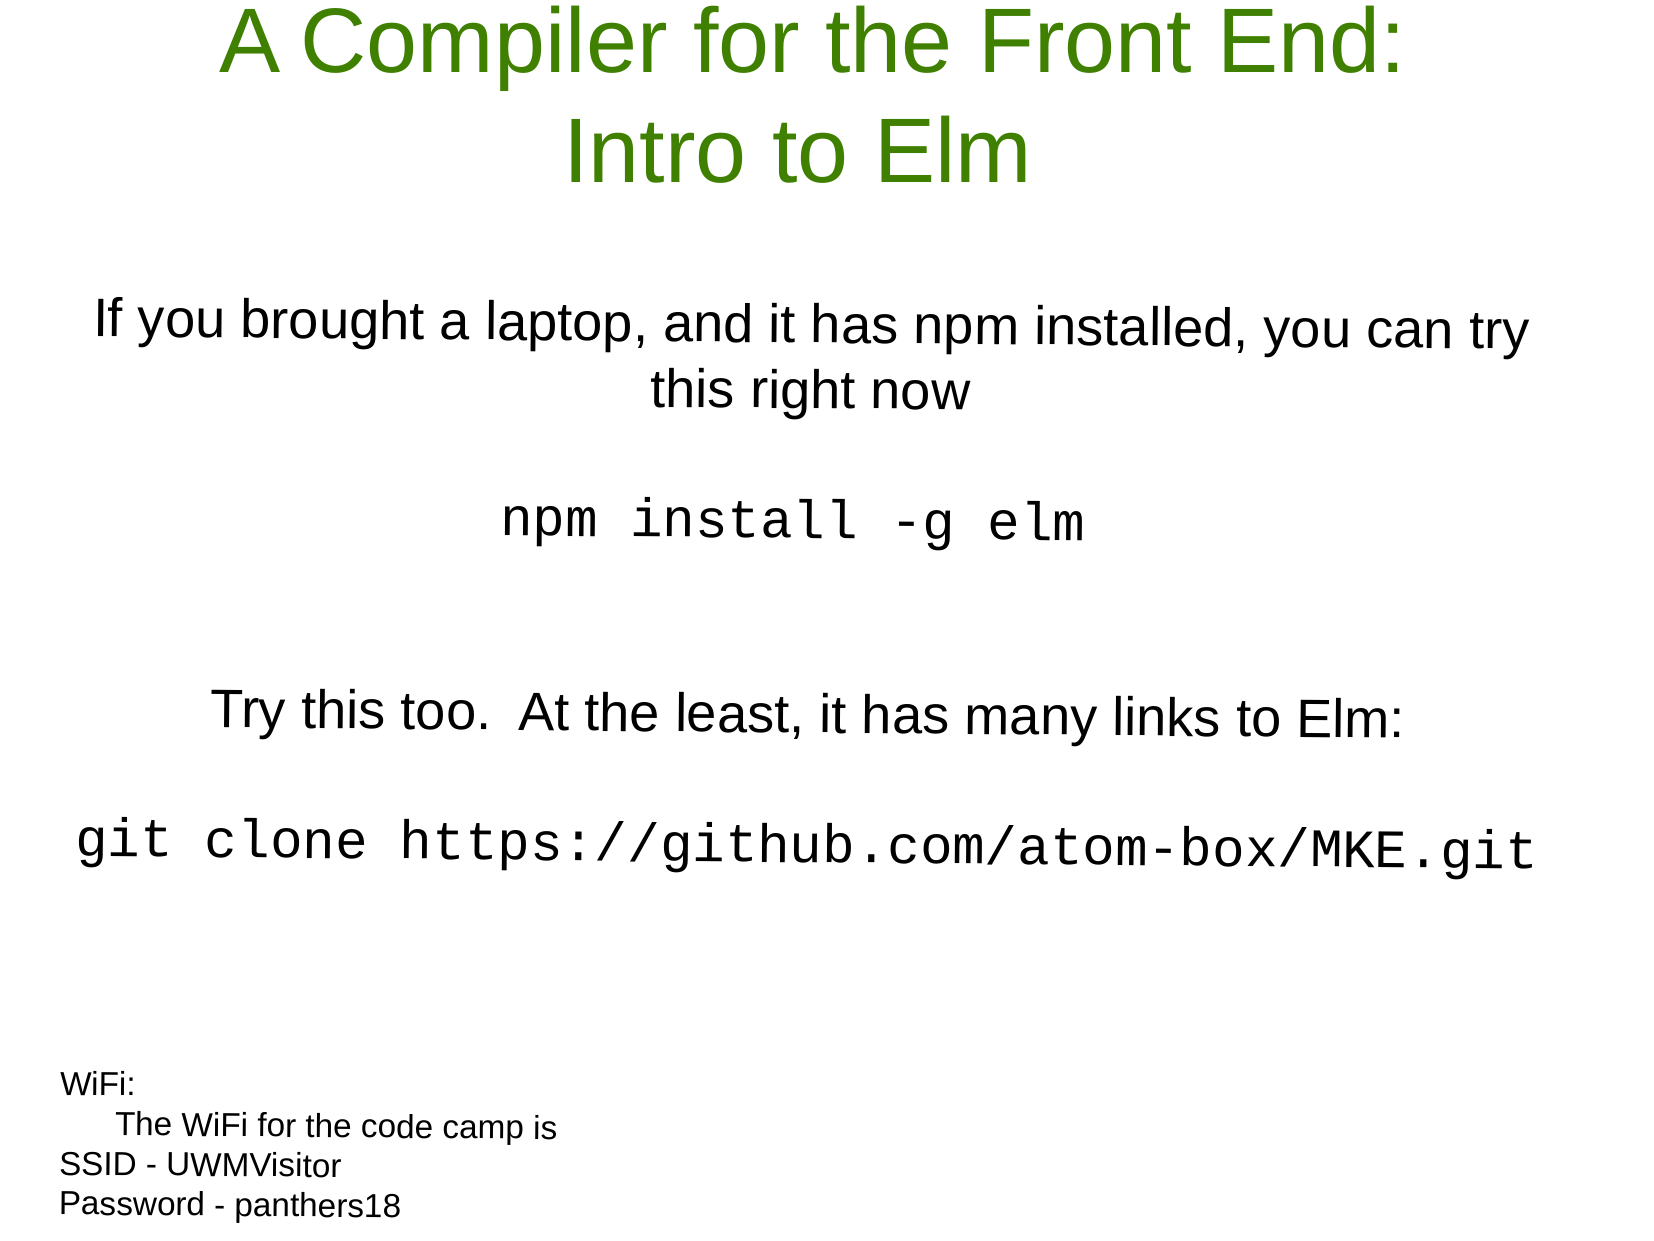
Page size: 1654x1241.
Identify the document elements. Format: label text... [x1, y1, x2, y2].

text_box A Compiler for the Front End: Intro to Elm [81, 0, 1570, 195]
text_box If you brought a laptop, and it has npm installed, you can try this right now npm install -g elm Try this too. At the least, it has many links to Elm: git clone https://github.com/atom-box/MKE.git WiFi: The WiFi for the code camp is SSID - UWMVisitor Password - panthers18 [59, 389, 1555, 1124]
